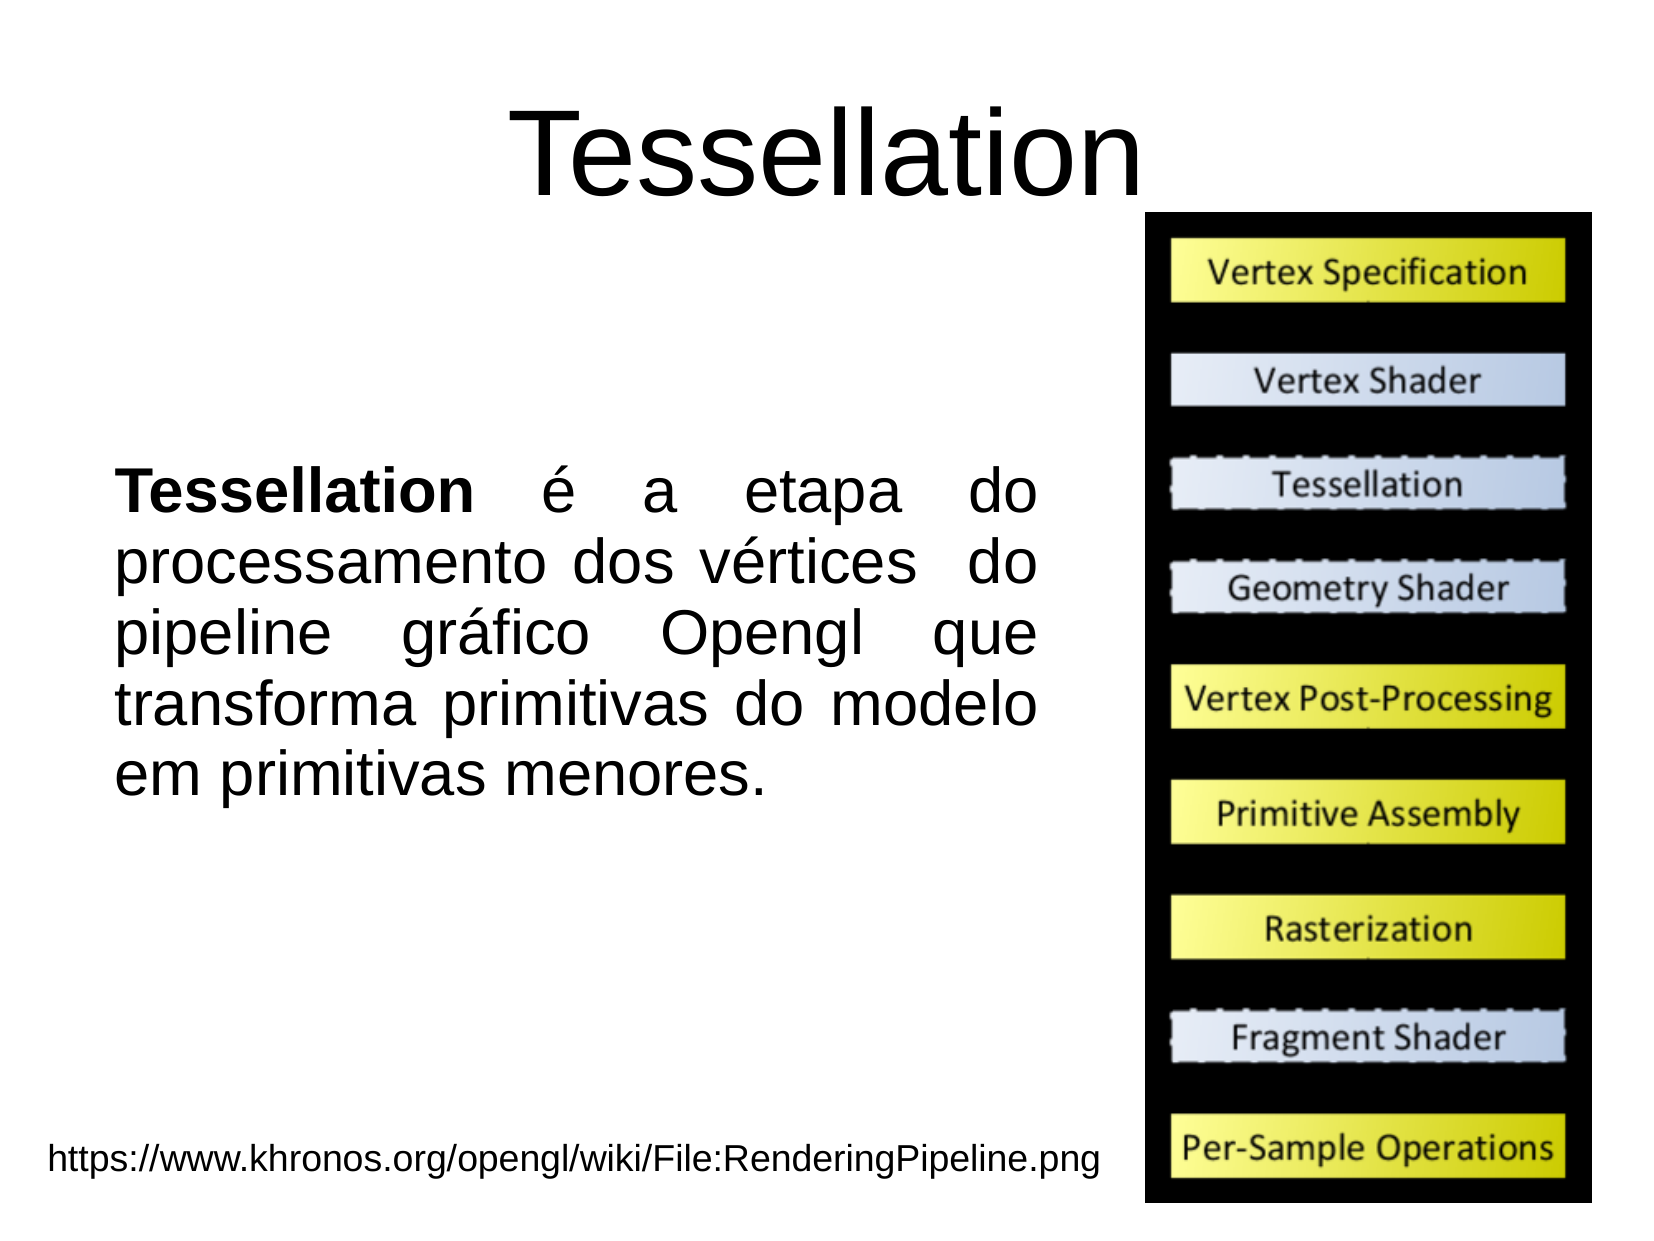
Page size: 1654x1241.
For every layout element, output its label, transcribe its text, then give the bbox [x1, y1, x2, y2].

title Tessellation [82, 49, 1571, 257]
list Tessellation é a etapa do processamento dos vértices do pipeline gráfico Opengl que transforma primitivas do modelo em primitivas menores. [47, 455, 1040, 863]
text_box https://www.khronos.org/opengl/wiki/File:RenderingPipeline.png [32, 1130, 1117, 1188]
picture [1145, 212, 1592, 1203]
